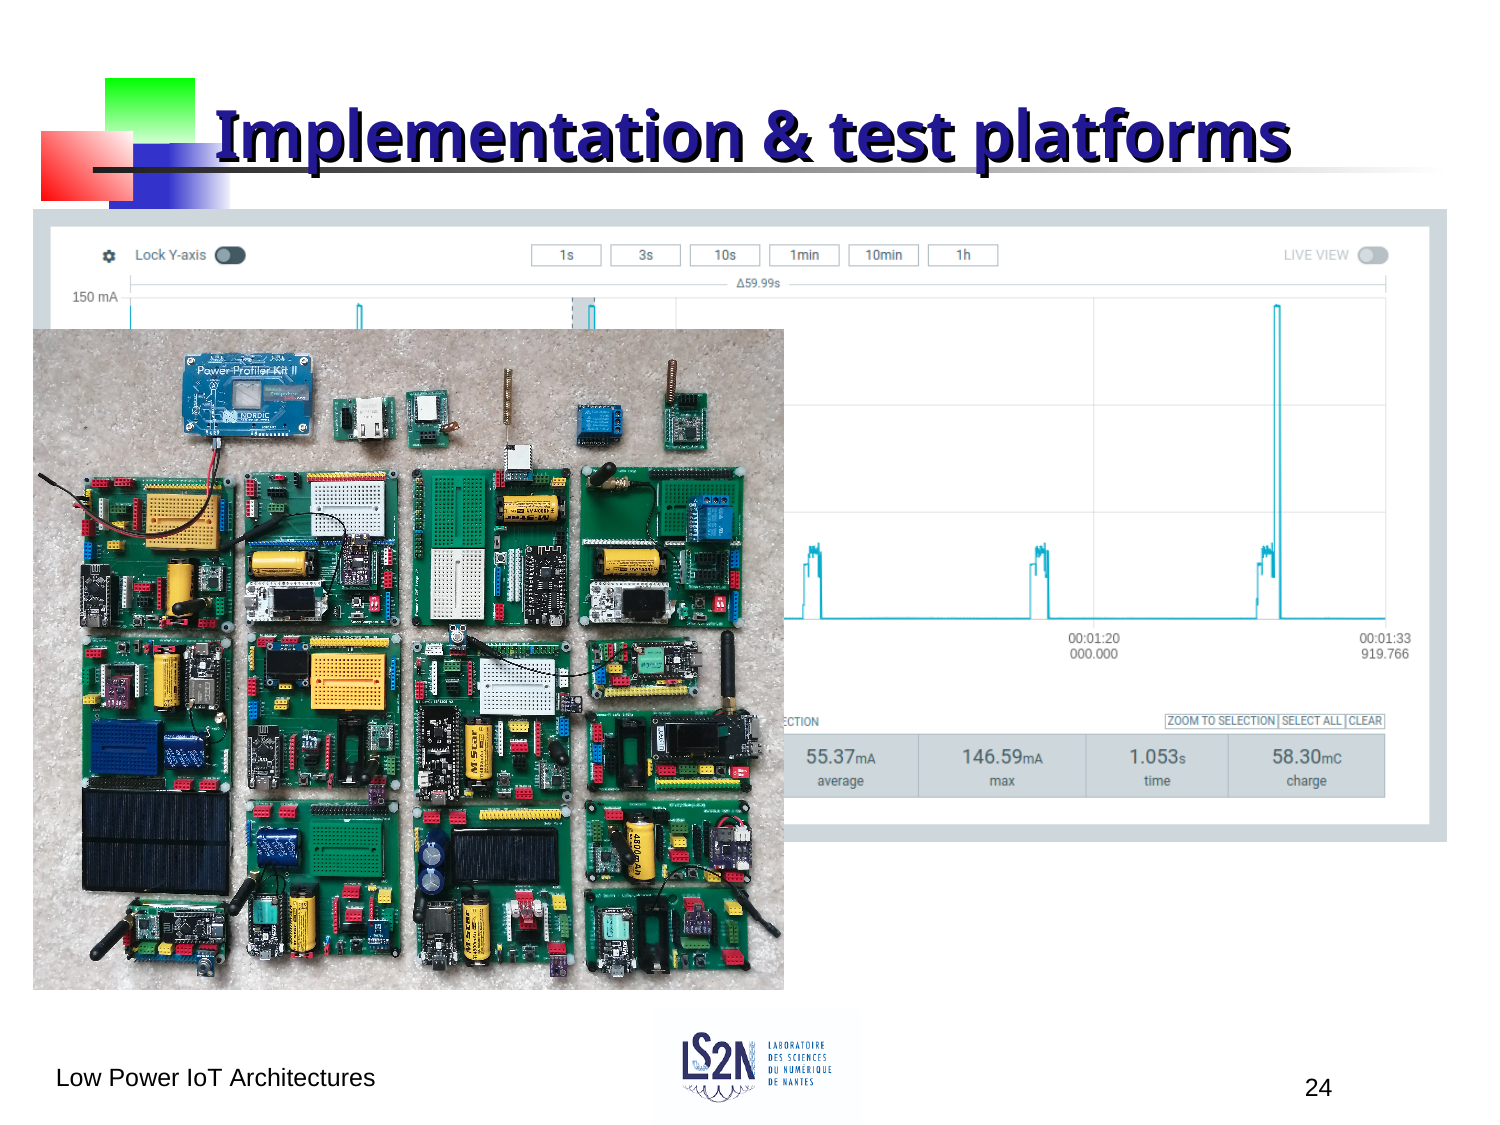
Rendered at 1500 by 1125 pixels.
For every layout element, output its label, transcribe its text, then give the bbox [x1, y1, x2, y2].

picture [33, 209, 1447, 991]
title Implementation & test platforms [199, 84, 1424, 180]
picture [651, 1009, 862, 1125]
